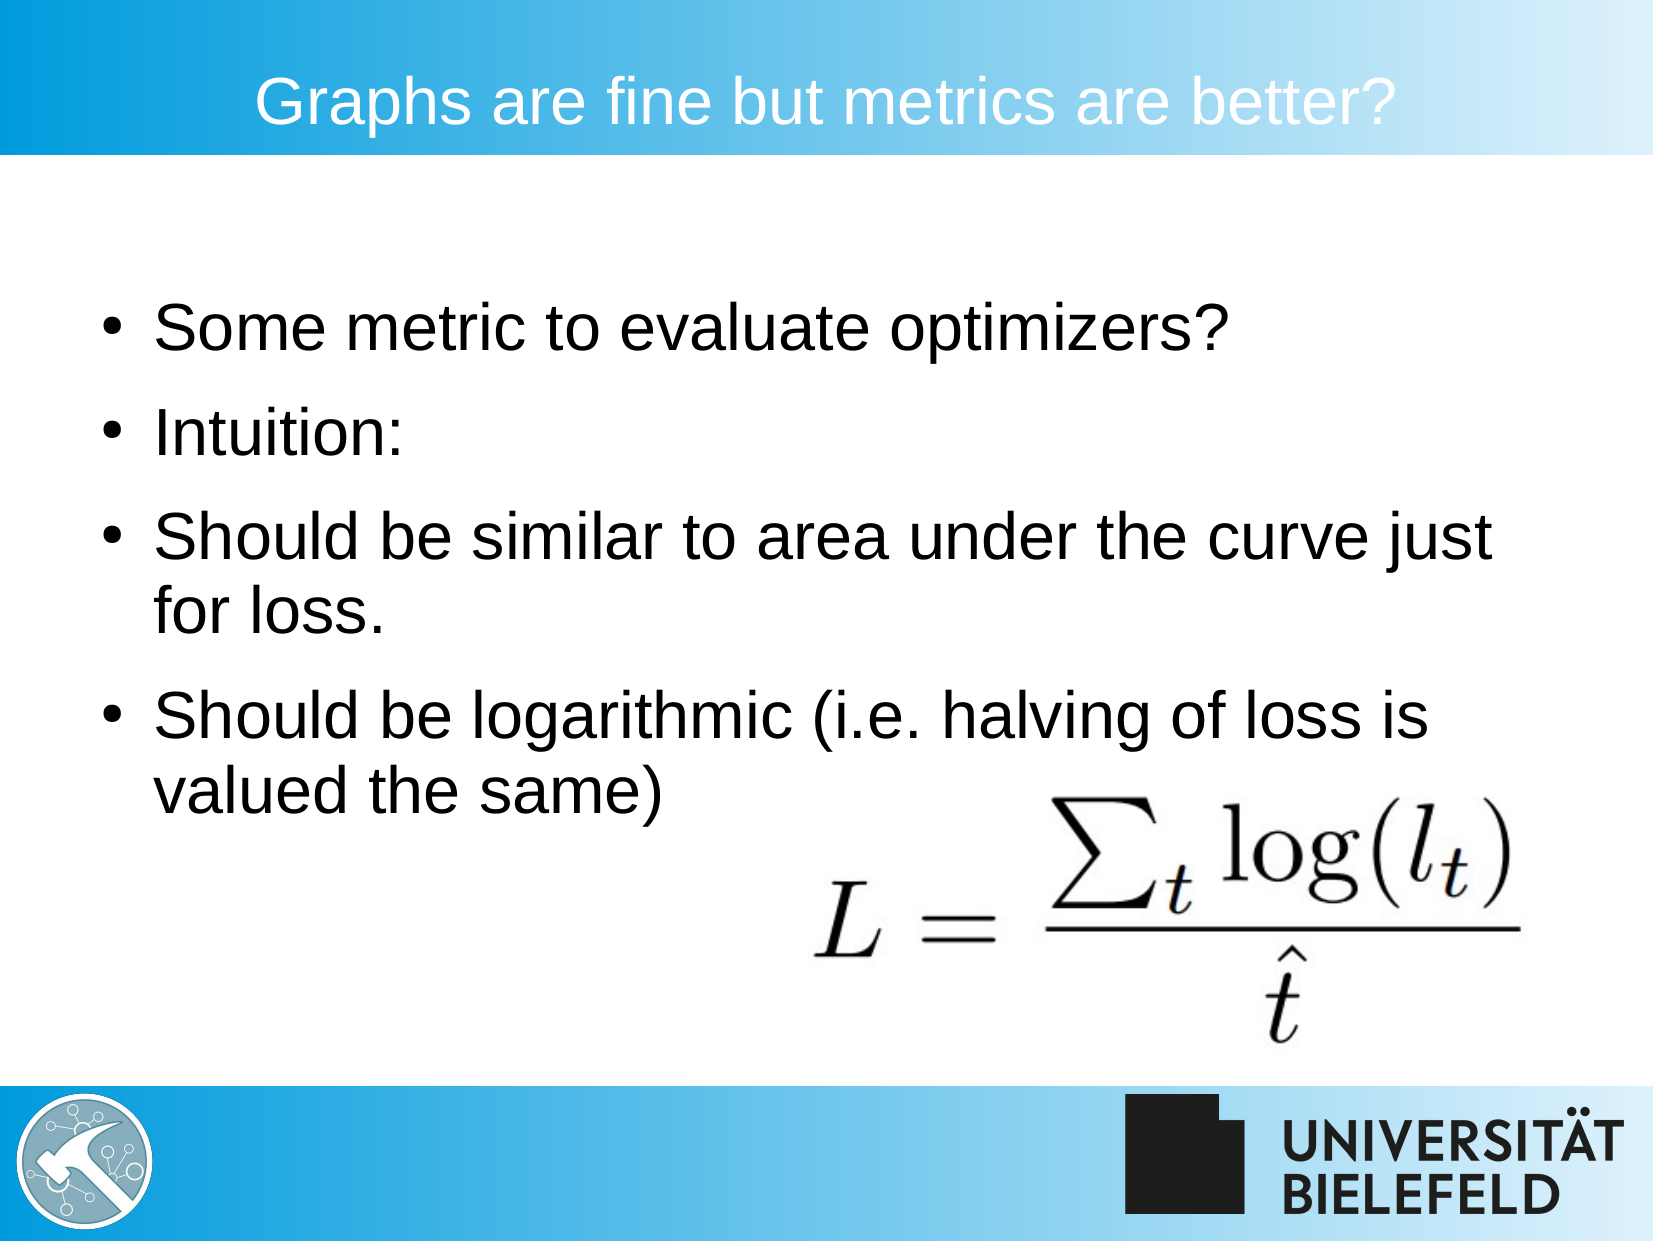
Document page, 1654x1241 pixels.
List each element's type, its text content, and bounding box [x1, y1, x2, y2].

list Some metric to evaluate optimizers? Intuition: Should be similar to area under the curve just for loss. Should be logarithmic (i.e. halving of loss is valued the same) [82, 290, 1571, 1010]
picture [689, 757, 1591, 1081]
title Graphs are fine but metrics are better? [82, 64, 1571, 140]
picture [1125, 1094, 1624, 1214]
picture [17, 1086, 153, 1241]
